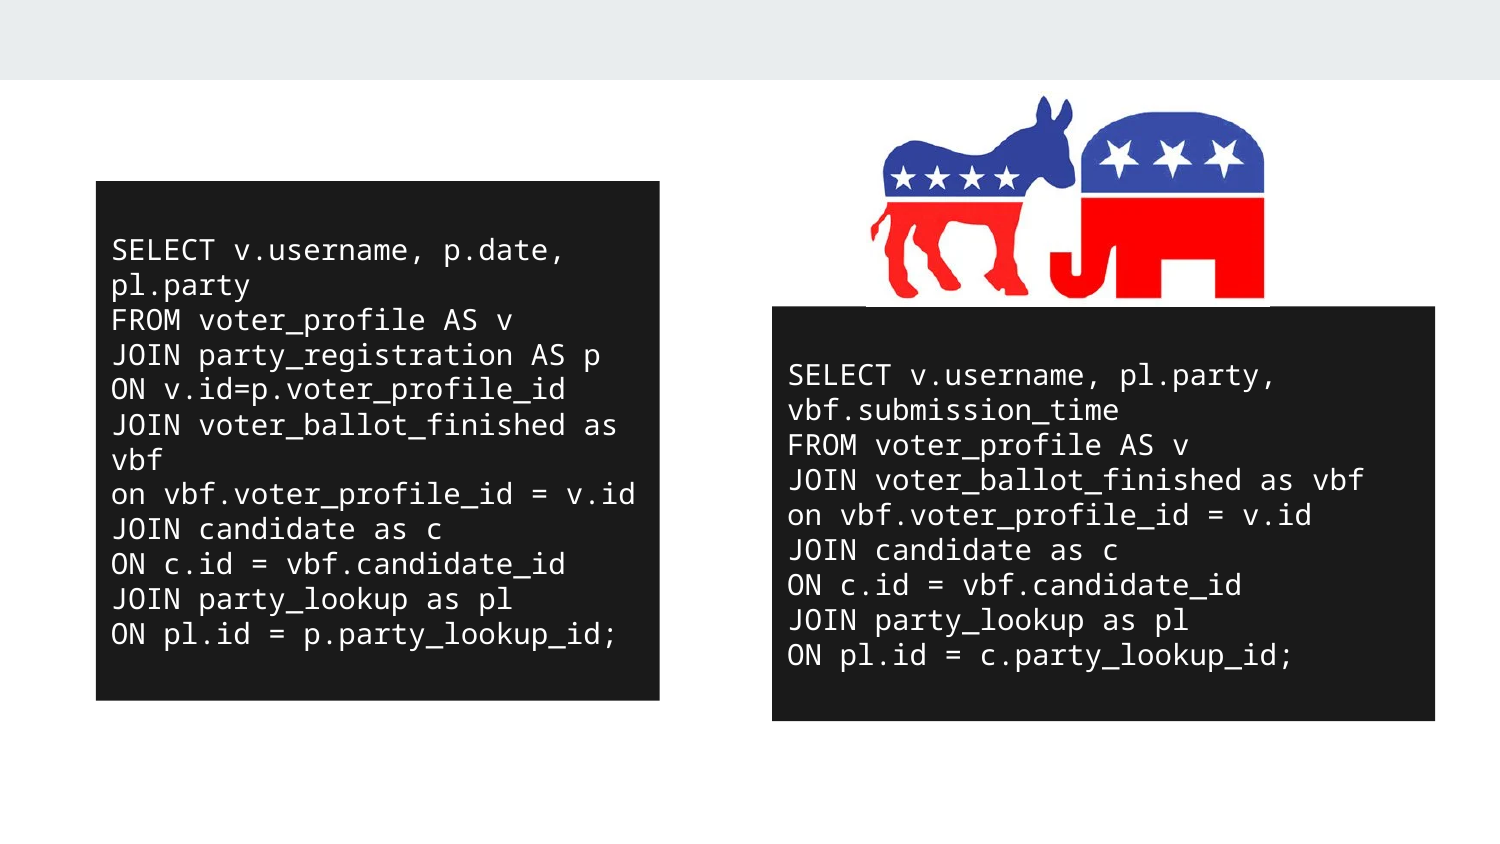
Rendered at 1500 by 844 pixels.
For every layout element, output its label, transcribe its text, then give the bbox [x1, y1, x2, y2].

text_box SELECT v.username, pl.party, vbf.submission_time FROM voter_profile AS v JOIN voter_ballot_finished as vbf on vbf.voter_profile_id = v.id JOIN candidate as c ON c.id = vbf.candidate_id JOIN party_lookup as pl ON pl.id = c.party_lookup_id; [772, 306, 1436, 722]
text_box SELECT v.username, p.date, pl.party FROM voter_profile AS v JOIN party_registration AS p ON v.id=p.voter_profile_id JOIN voter_ballot_finished as vbf on vbf.voter_profile_id = v.id JOIN candidate as c ON c.id = vbf.candidate_id JOIN party_lookup as pl ON pl.id = p.party_lookup_id; [95, 181, 660, 701]
picture [866, 91, 1270, 307]
